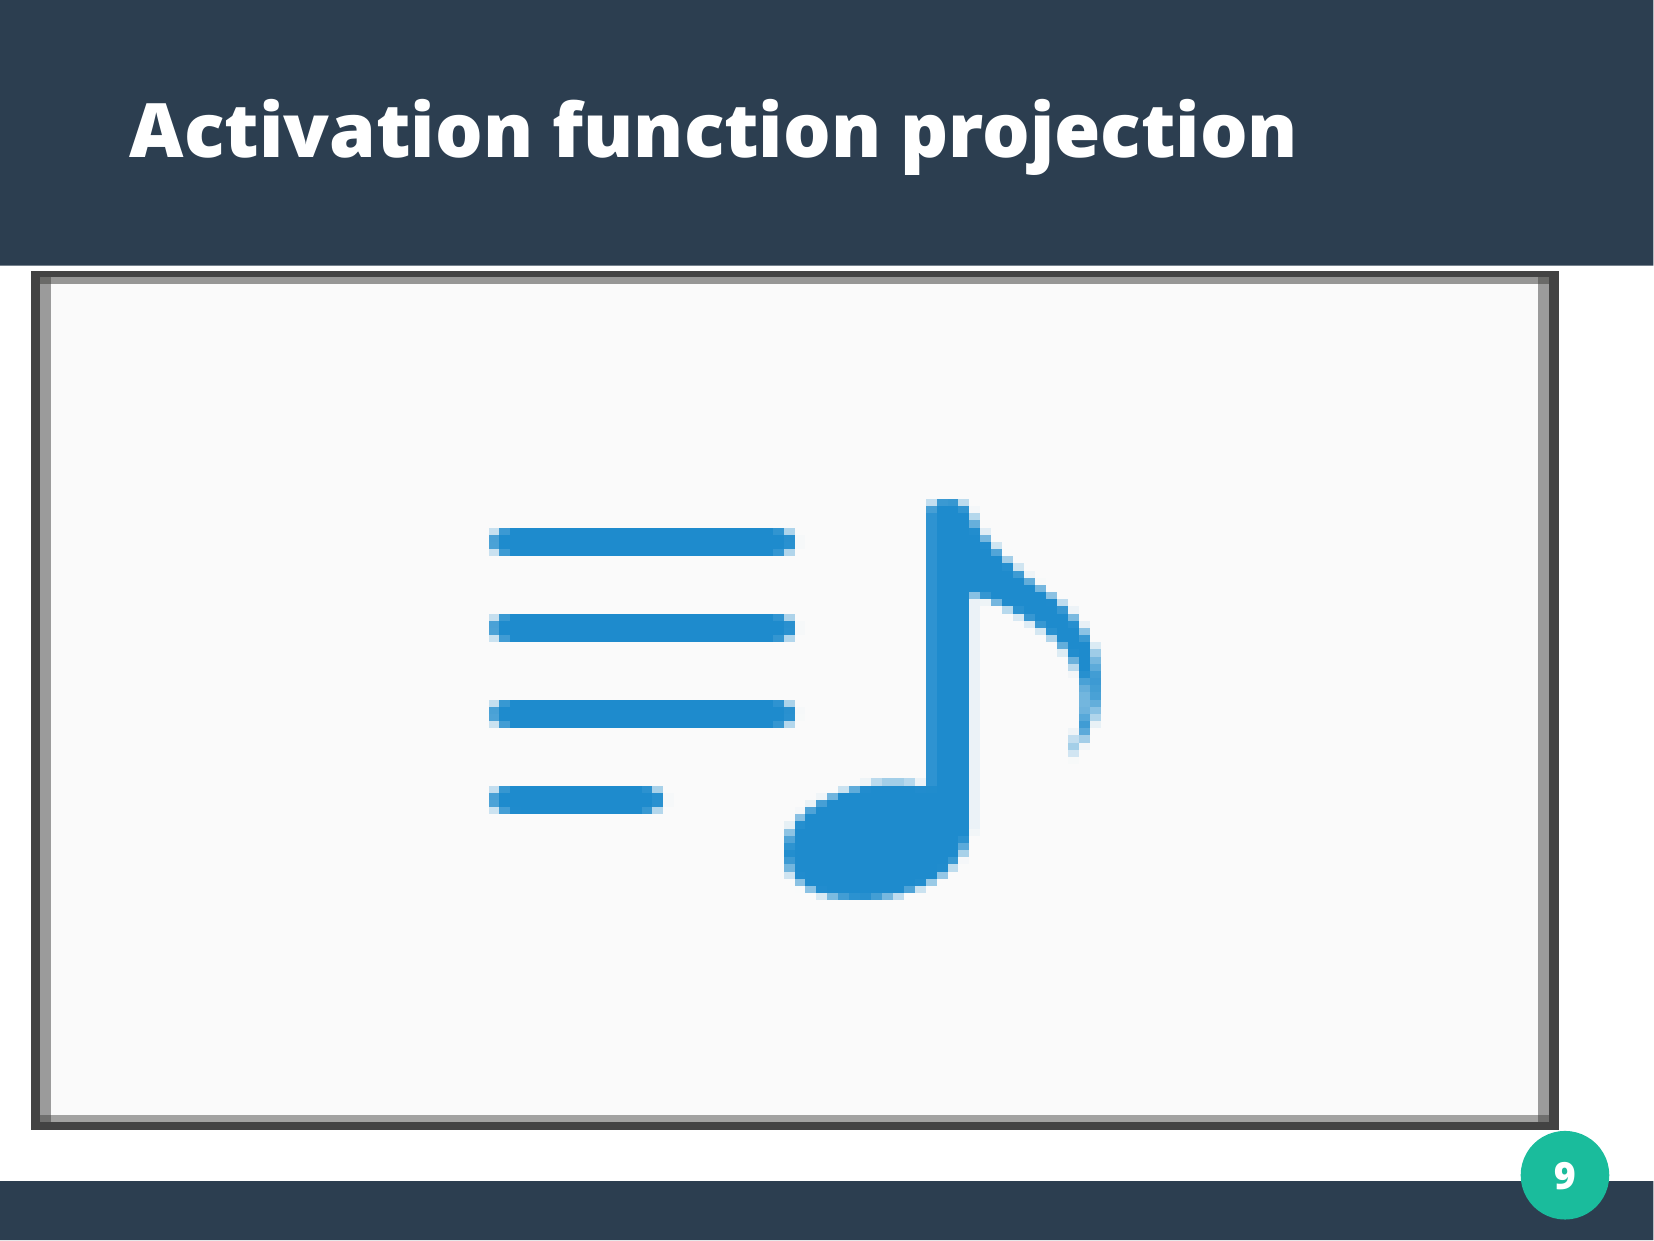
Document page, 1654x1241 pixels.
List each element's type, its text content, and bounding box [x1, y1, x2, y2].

text_box [30, 270, 1561, 1131]
title Activation function projection [59, 49, 1595, 207]
